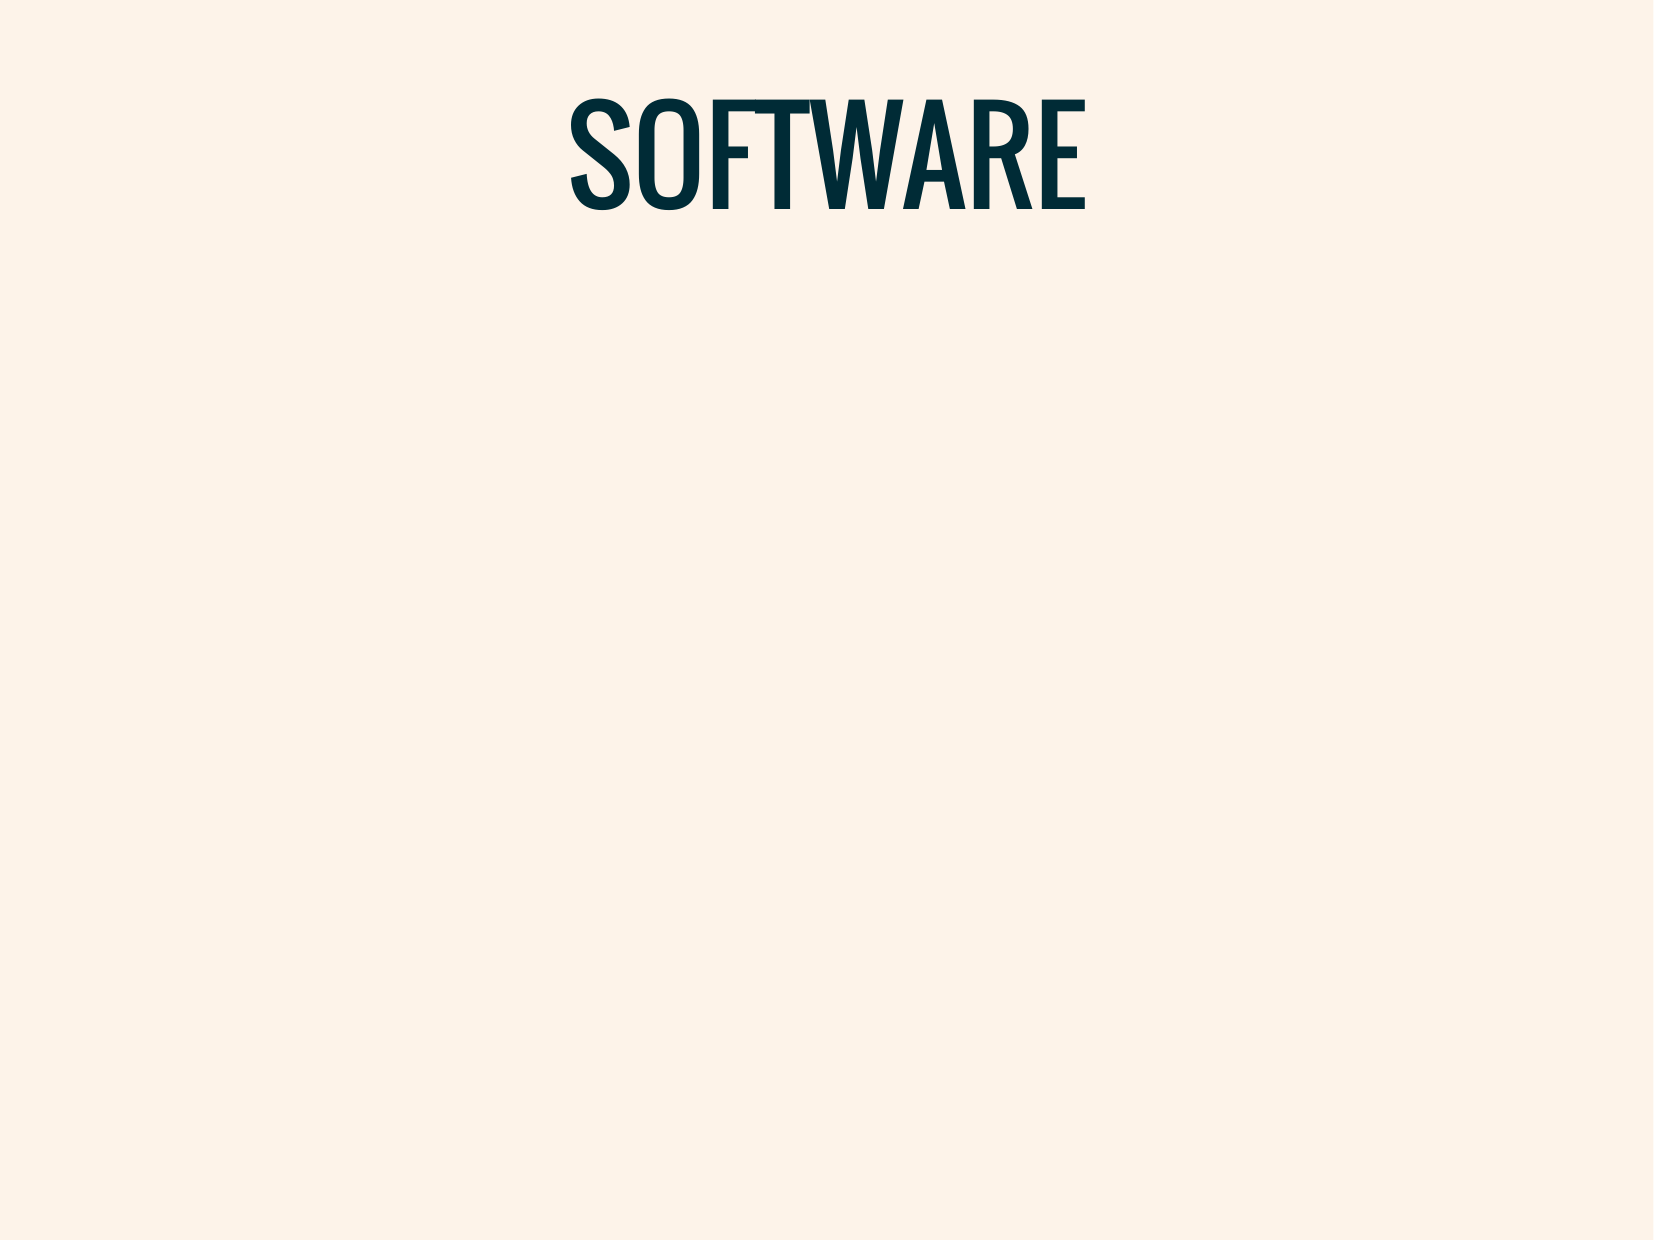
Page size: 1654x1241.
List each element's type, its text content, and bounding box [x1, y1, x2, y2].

title Software [82, 49, 1571, 257]
